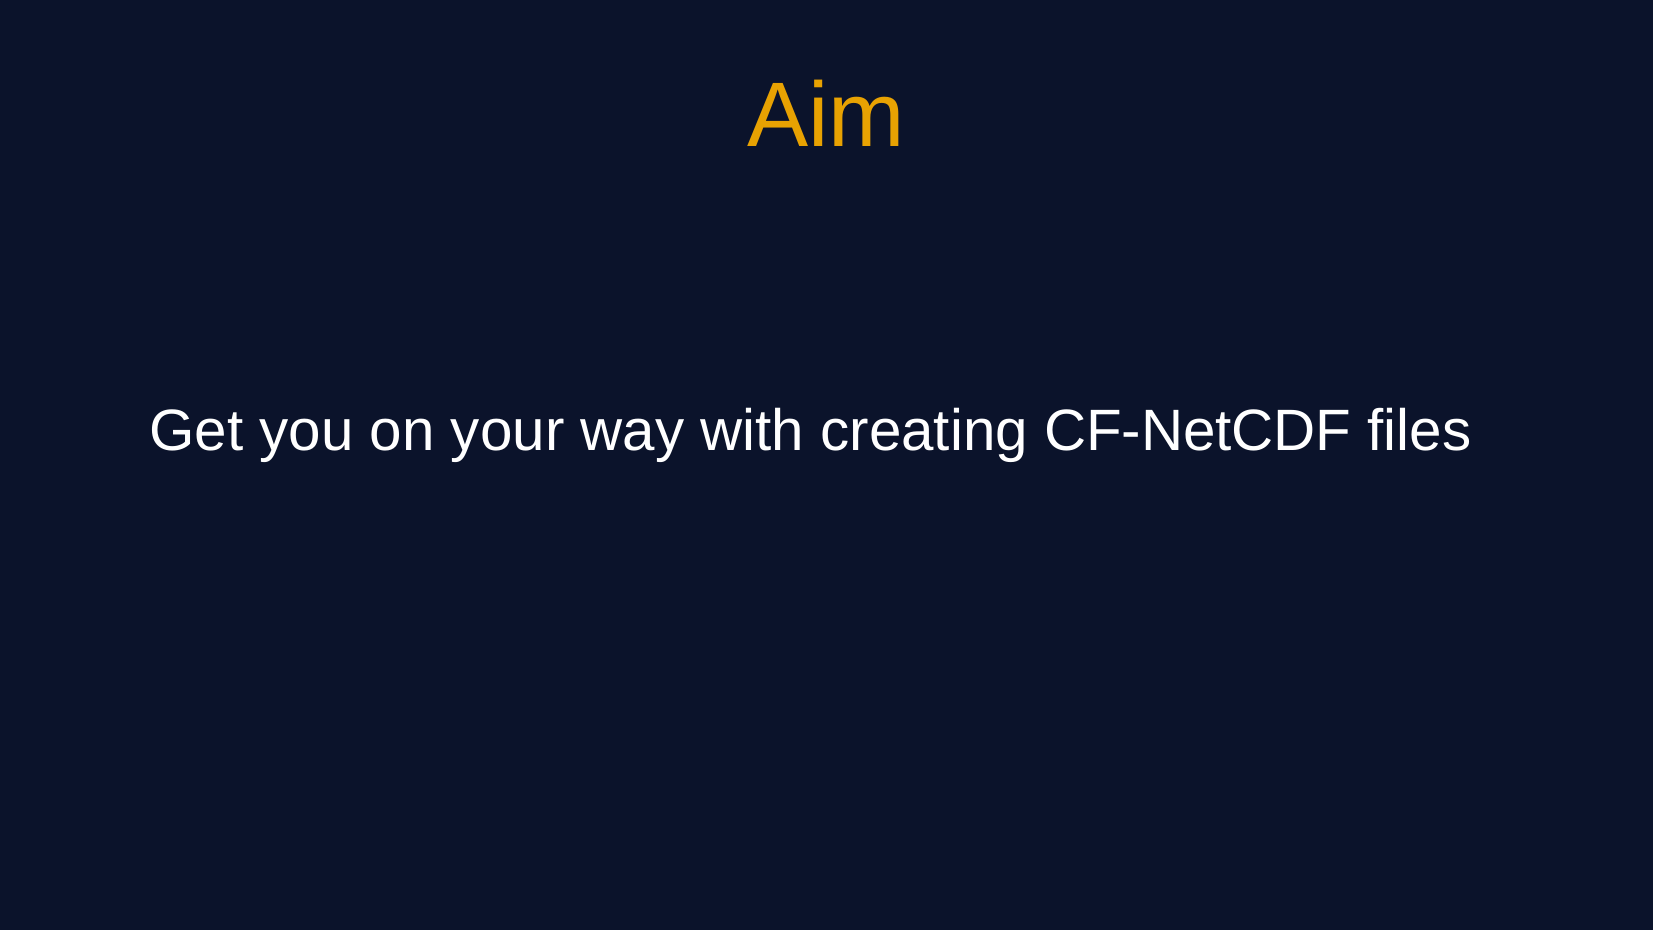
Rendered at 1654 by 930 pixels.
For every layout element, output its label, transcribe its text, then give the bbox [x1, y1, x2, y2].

title Aim [82, 37, 1571, 193]
text_box Get you on your way with creating CF-NetCDF files [134, 390, 1516, 535]
